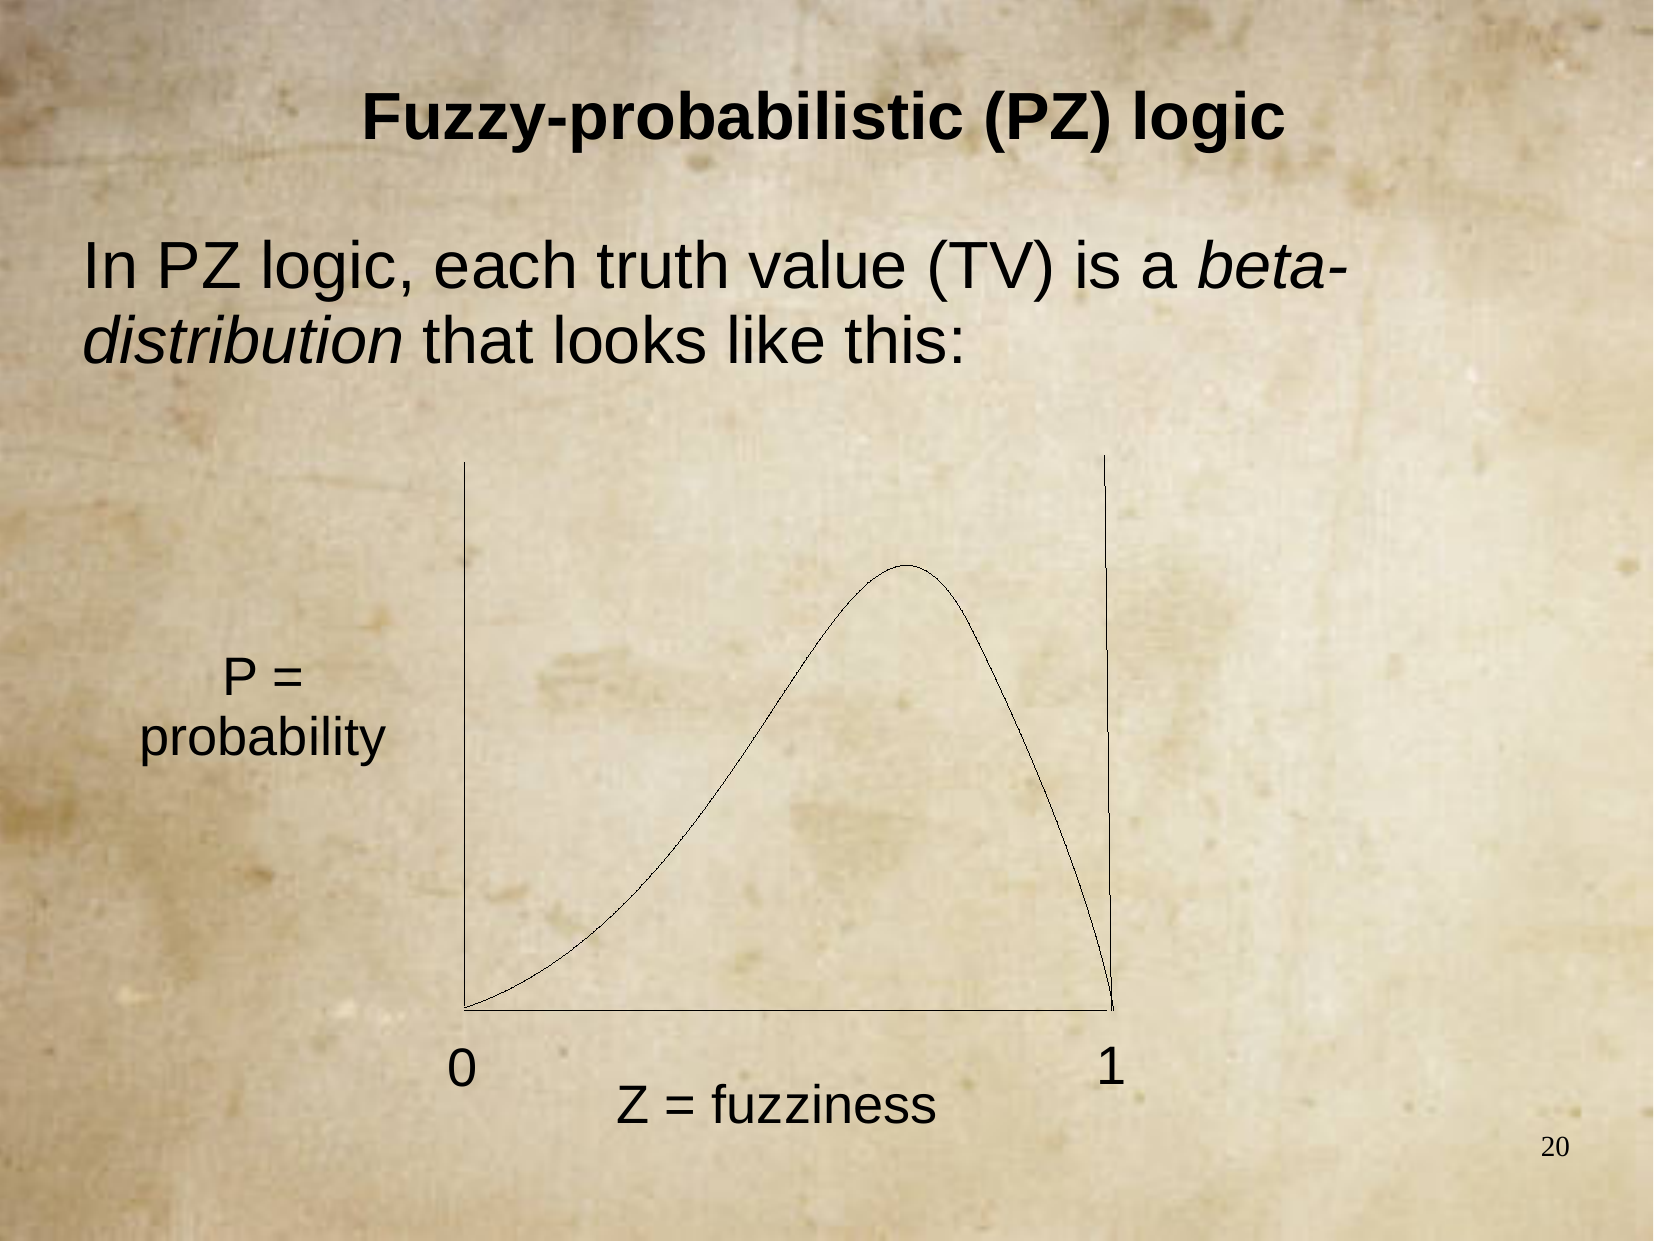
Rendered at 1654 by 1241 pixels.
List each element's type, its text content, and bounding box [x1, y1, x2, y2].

picture [0, 0, 1654, 1241]
subtitle Fuzzy-probabilistic (PZ) logic In PZ logic, each truth value (TV) is a beta-distribution that looks like this: [82, 55, 1567, 401]
text_box 1 [1082, 1028, 1133, 1104]
text_box Z = fuzziness [602, 1066, 976, 1143]
text_box P = probability [124, 638, 410, 775]
text_box 0 [432, 1030, 483, 1106]
